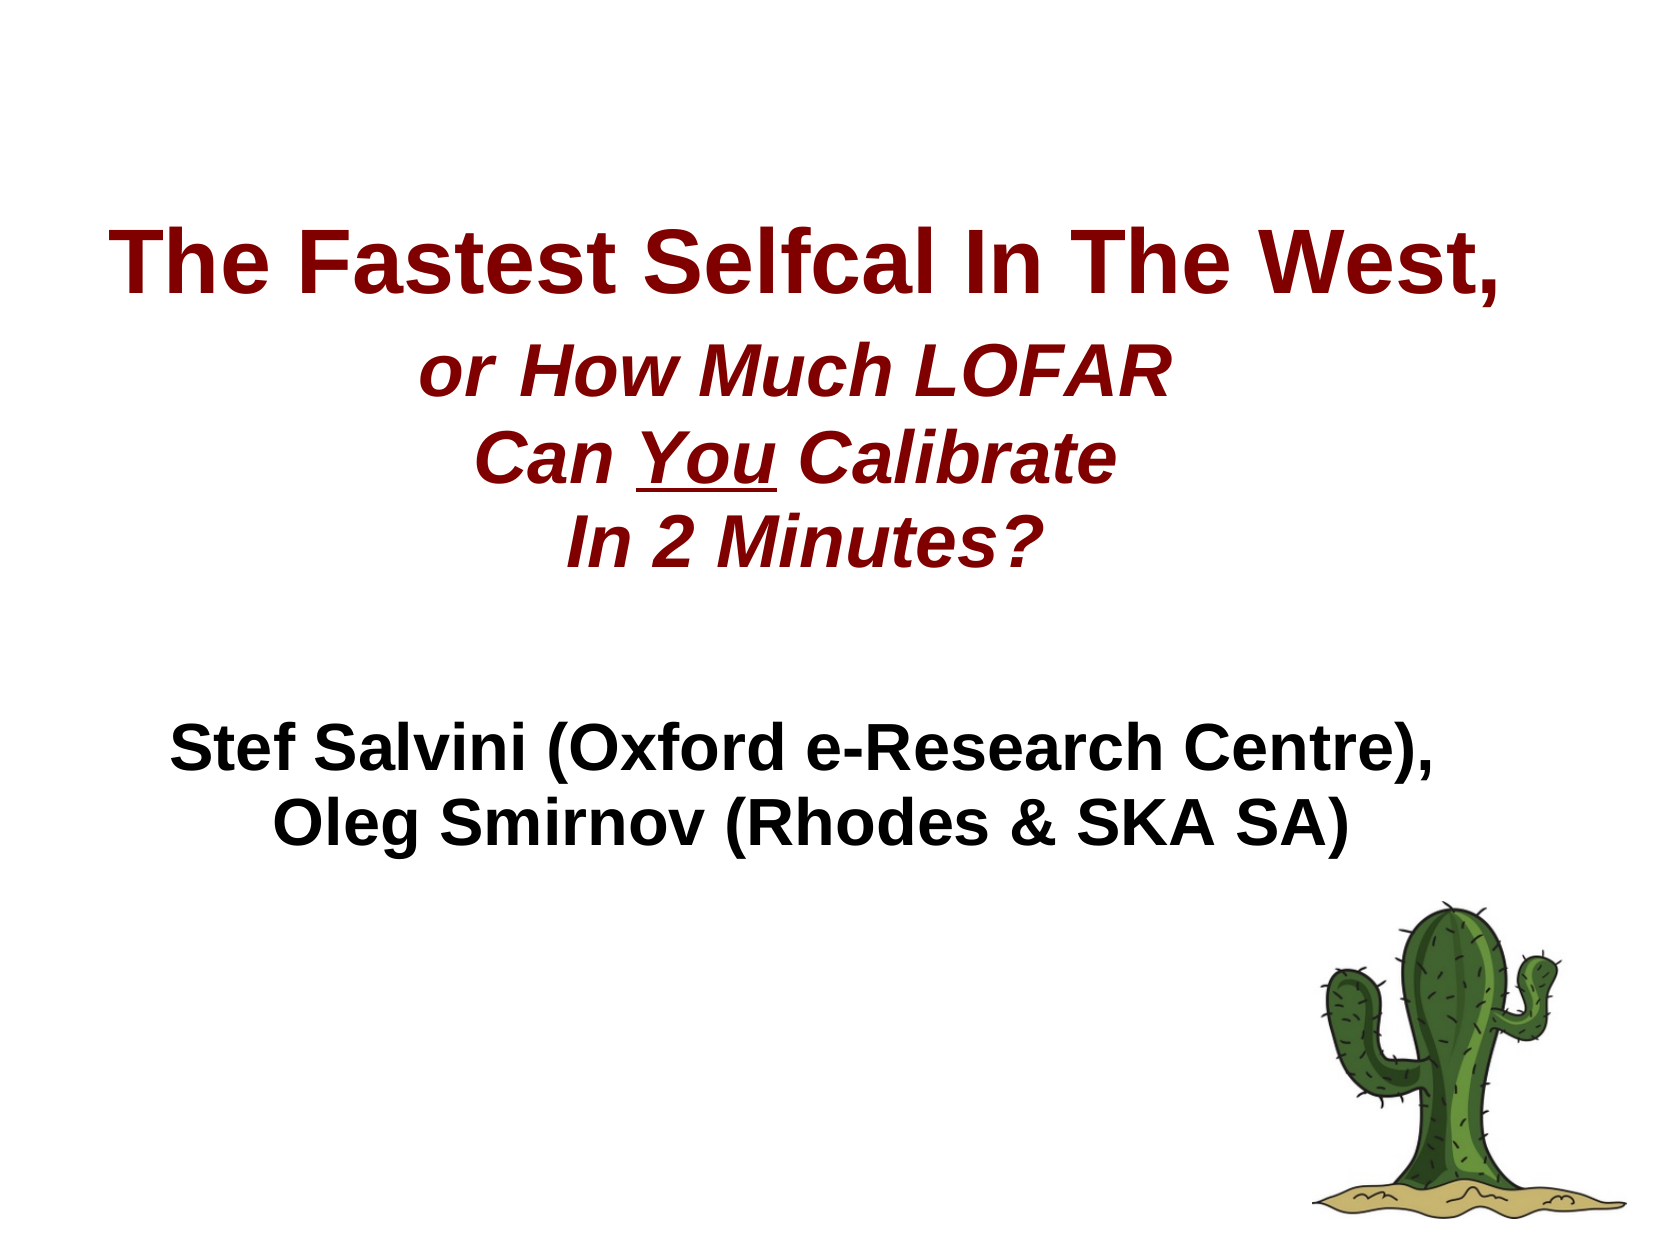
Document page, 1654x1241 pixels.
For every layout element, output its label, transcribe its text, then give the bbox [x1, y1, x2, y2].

list Stef Salvini (Oxford e-Research Centre), Oleg Smirnov (Rhodes & SKA SA) [11, 710, 1613, 946]
title The Fastest Selfcal In The West, or How Much LOFAR Can You Calibrate In 2 Minutes? [75, 7, 1538, 710]
picture [1312, 901, 1627, 1219]
